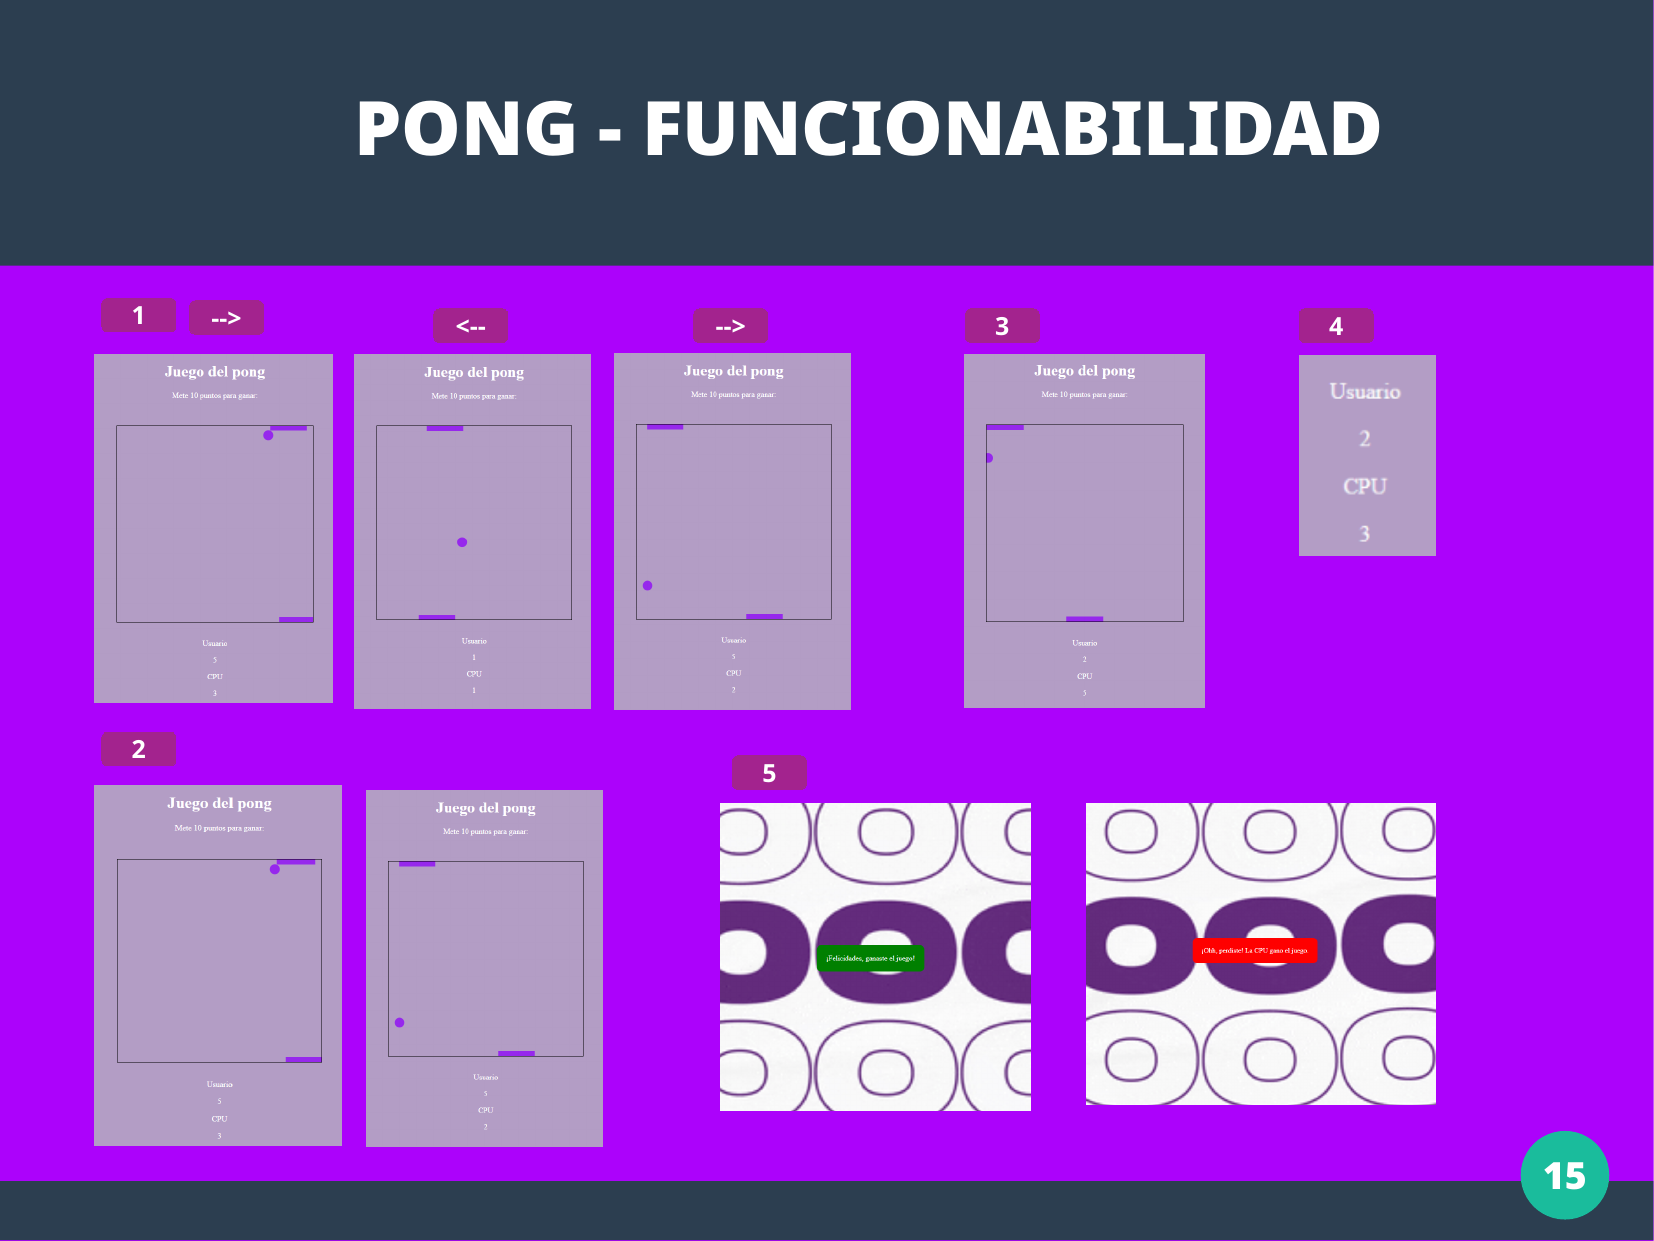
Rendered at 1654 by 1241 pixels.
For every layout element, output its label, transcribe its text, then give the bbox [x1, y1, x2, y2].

text_box 1 [101, 298, 176, 332]
title PONG - FUNCIONABILIDAD [354, 47, 1654, 205]
text_box 2 [101, 732, 176, 766]
text_box --> [189, 300, 264, 335]
picture [0, 266, 1654, 1181]
text_box 3 [965, 308, 1040, 343]
text_box 4 [1299, 308, 1374, 343]
text_box <-- [433, 308, 508, 343]
text_box 5 [732, 755, 807, 790]
text_box --> [693, 308, 768, 343]
